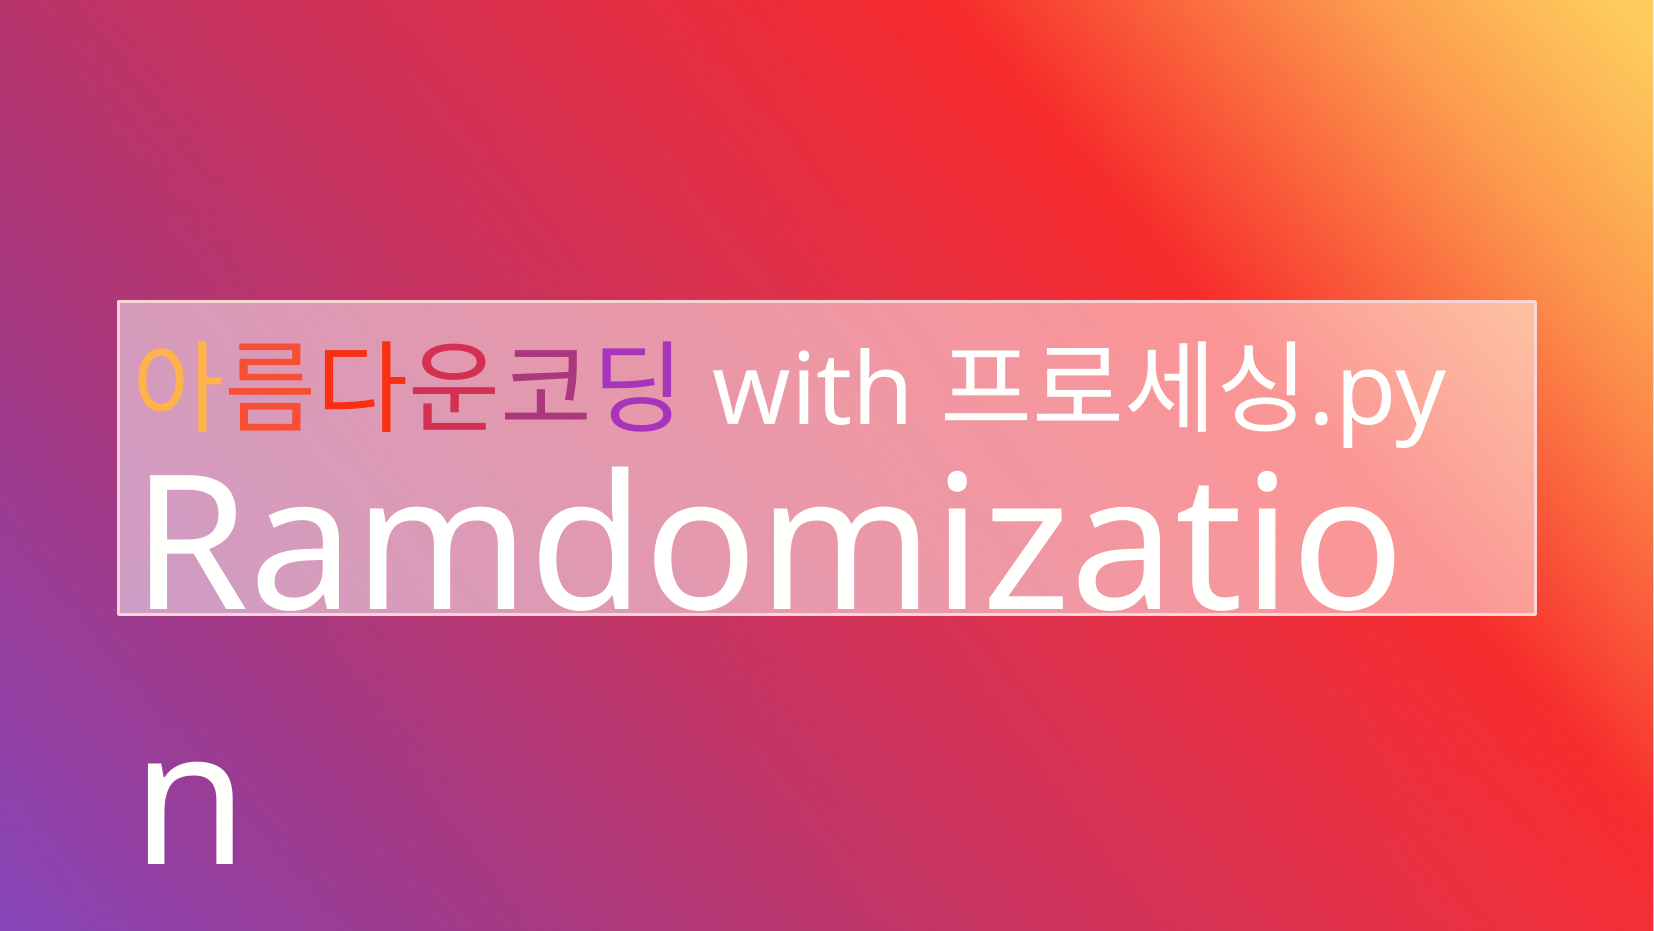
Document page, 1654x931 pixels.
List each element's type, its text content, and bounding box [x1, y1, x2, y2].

text_box 아름다운코딩 with 프로세싱.py [118, 301, 1536, 401]
picture [0, 0, 1654, 931]
text_box Ramdomization [118, 401, 1536, 633]
